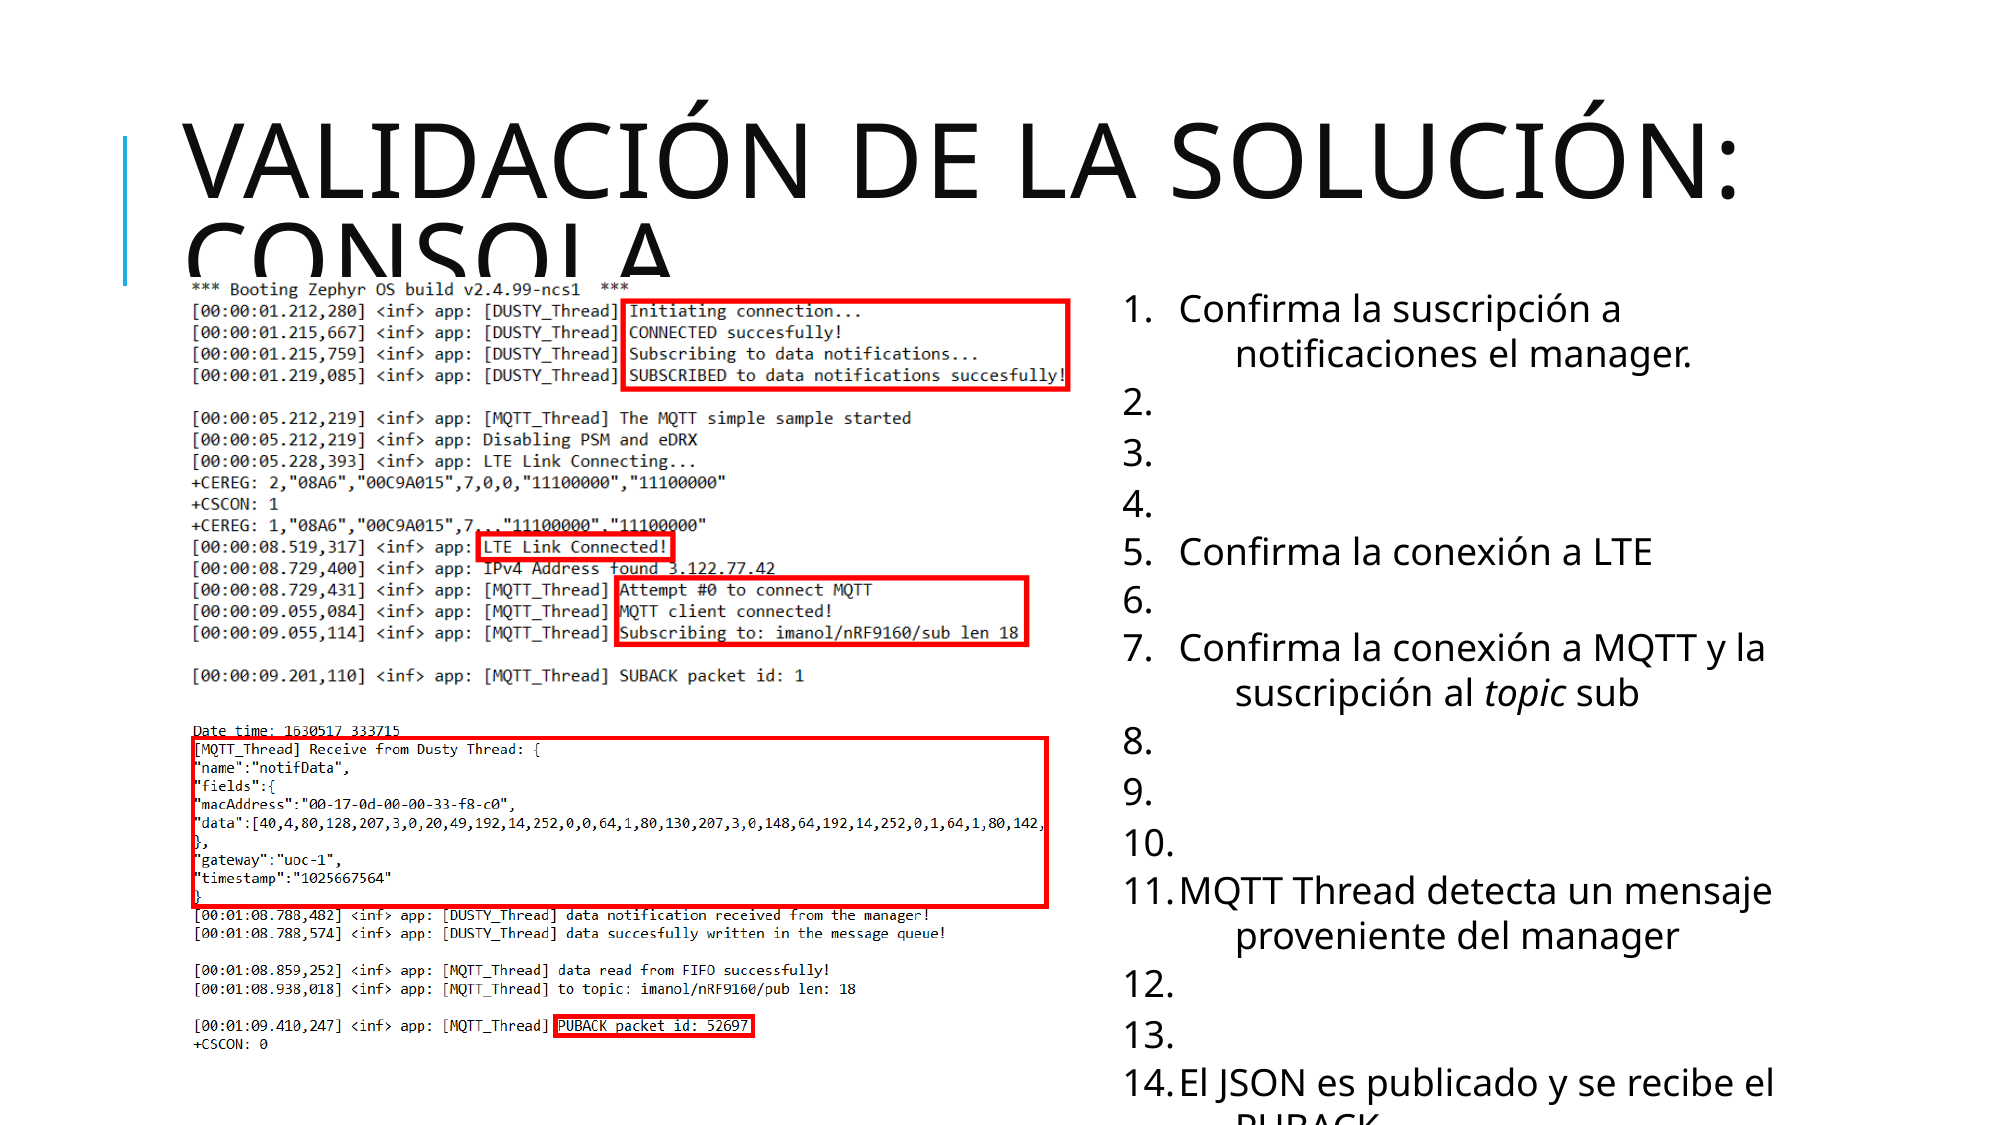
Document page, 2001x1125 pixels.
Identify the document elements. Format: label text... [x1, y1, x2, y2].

title Validación de la solución: Consola [168, 96, 1763, 343]
picture [190, 277, 1077, 690]
text_box Confirma la suscripción a notificaciones el manager. Confirma la conexión a LTE Confirma la conexión a MQTT y la suscripción al topic sub MQTT Thread detecta un mensaje proveniente del manager El JSON es publicado y se recibe el PUBACK [1107, 277, 1886, 1065]
picture [191, 715, 1077, 1055]
